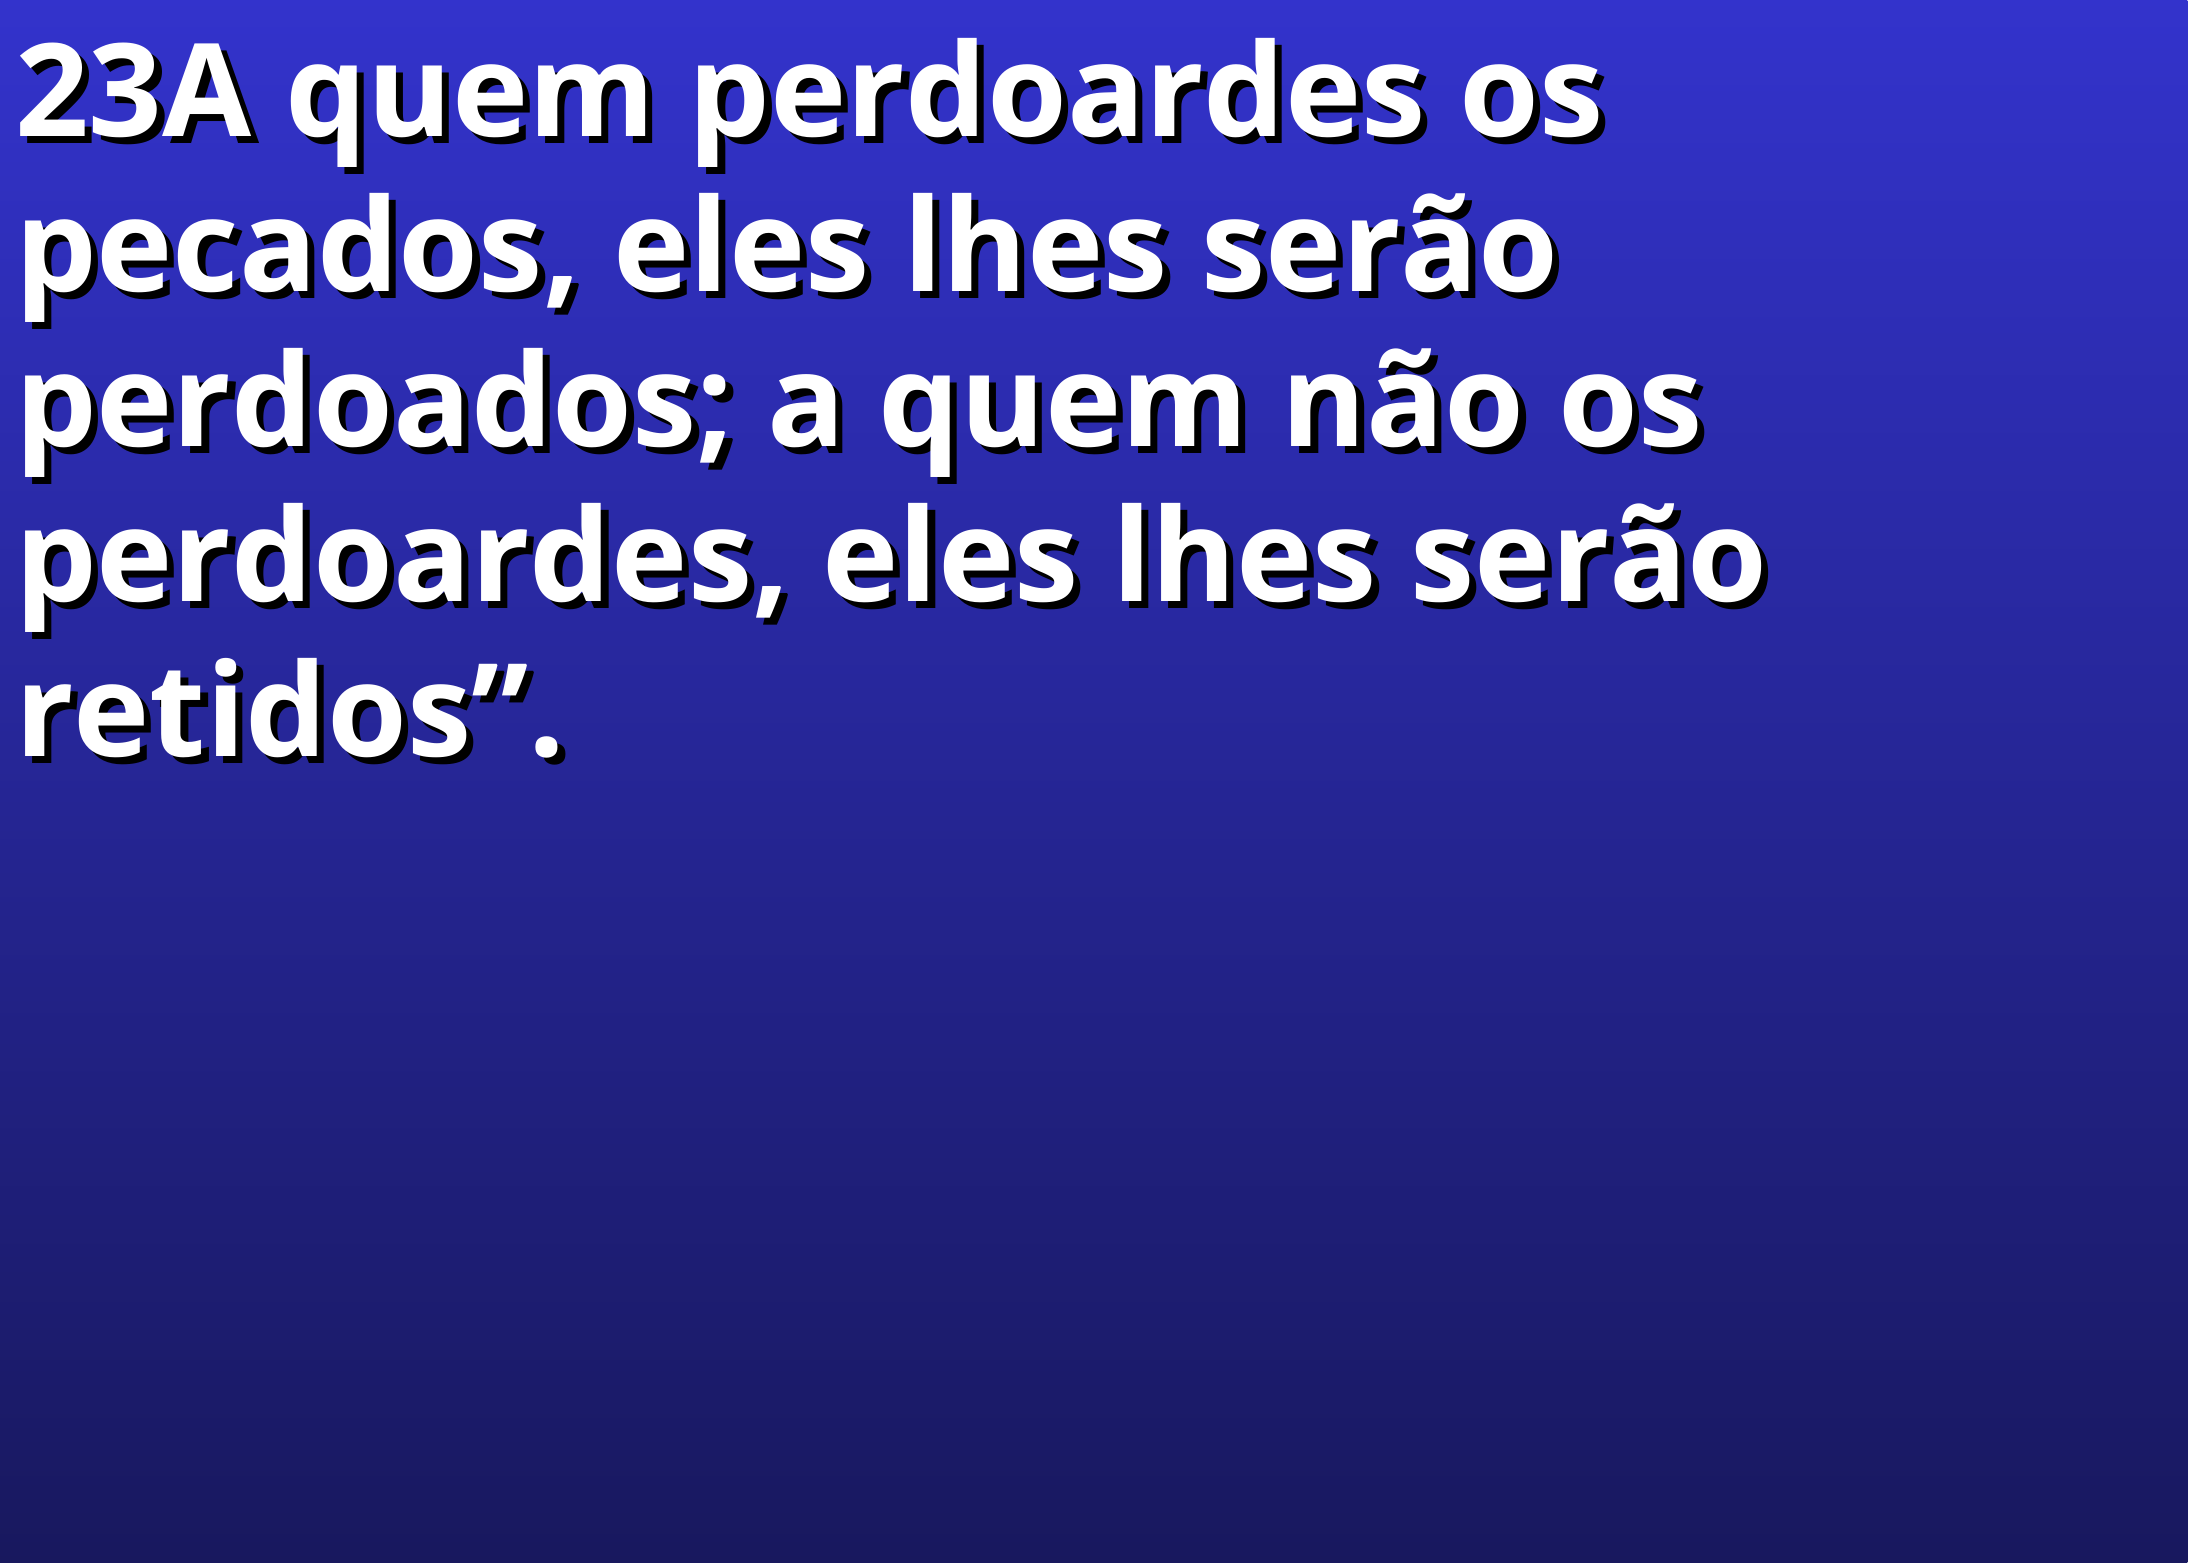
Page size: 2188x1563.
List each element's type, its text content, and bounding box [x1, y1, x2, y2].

text_box 23A quem perdoardes os pecados, eles lhes serão perdoados; a quem não os perdoardes, eles lhes serão retidos”. [0, 0, 2188, 790]
